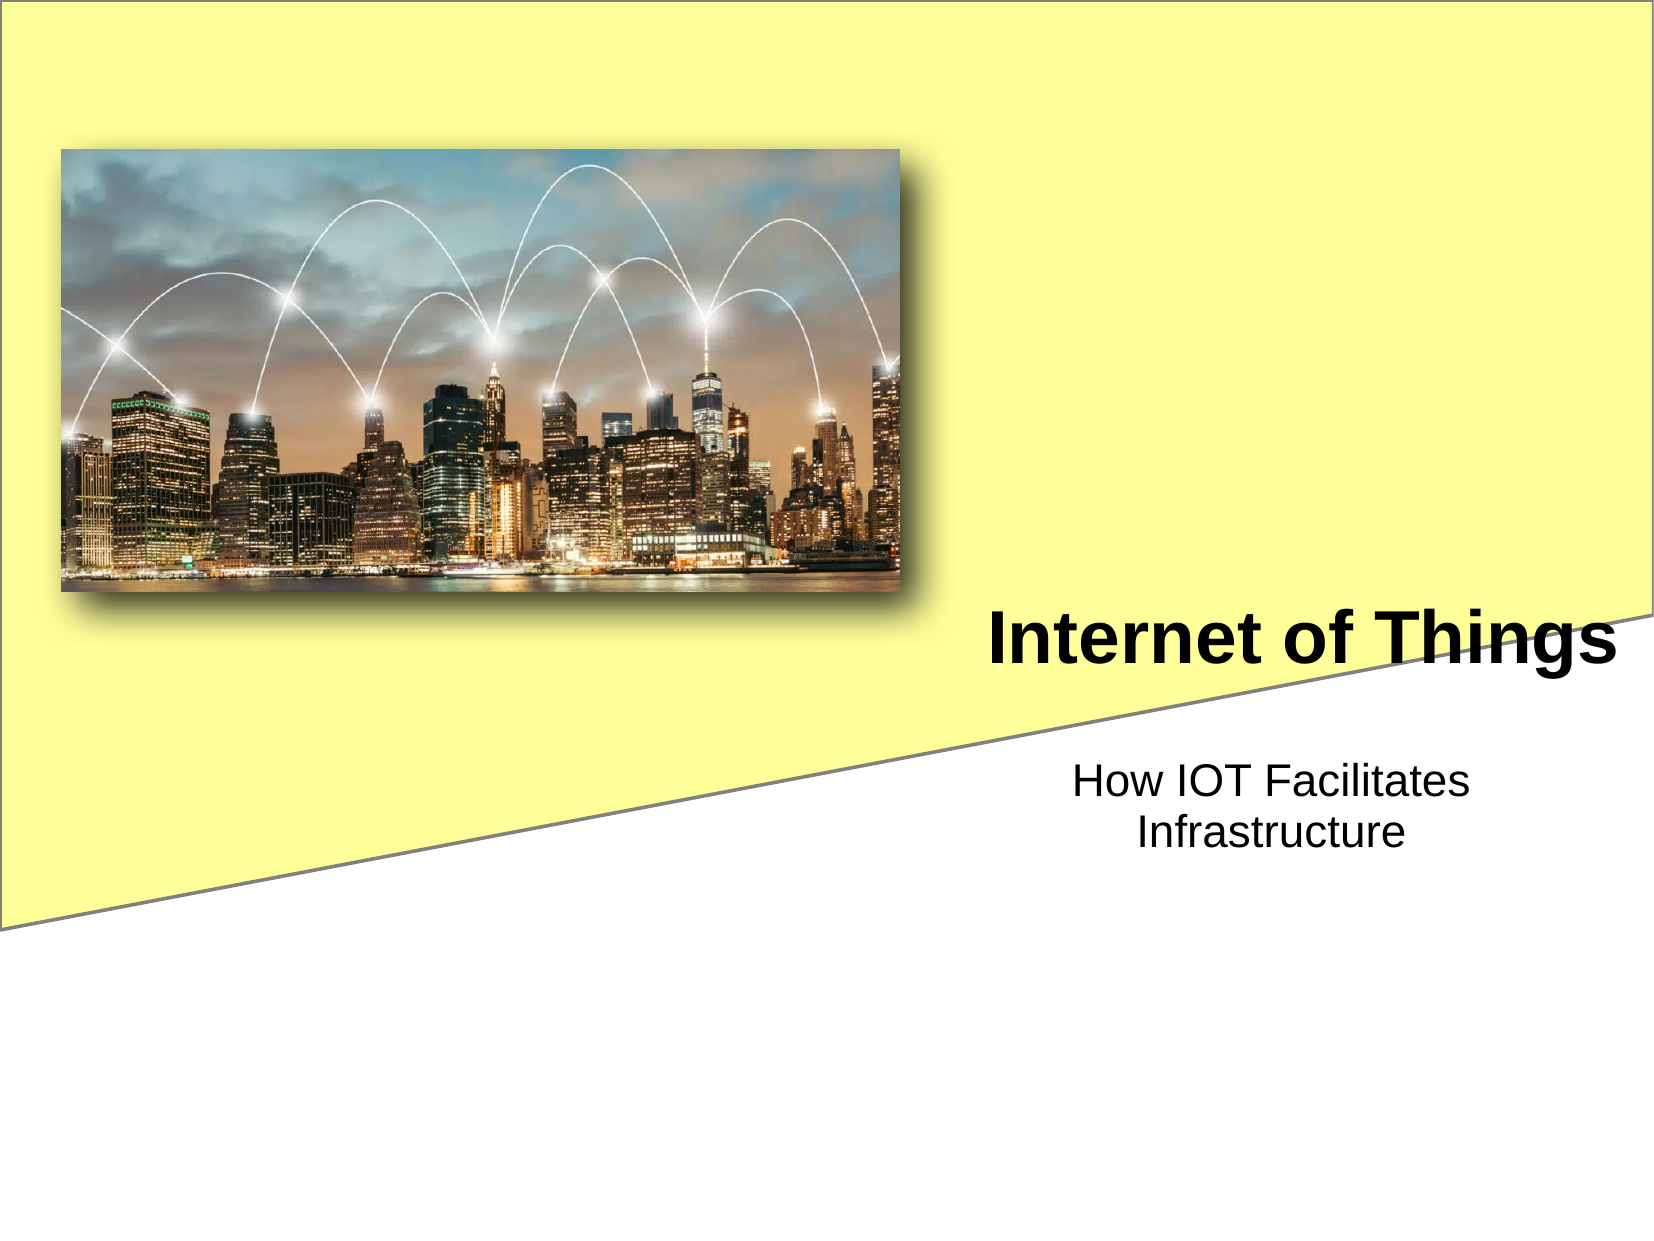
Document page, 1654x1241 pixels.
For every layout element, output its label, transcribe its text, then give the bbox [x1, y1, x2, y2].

subtitle How IOT Facilitates Infrastructure [967, 750, 1576, 863]
picture [61, 149, 901, 592]
title Internet of Things [940, 562, 1654, 713]
